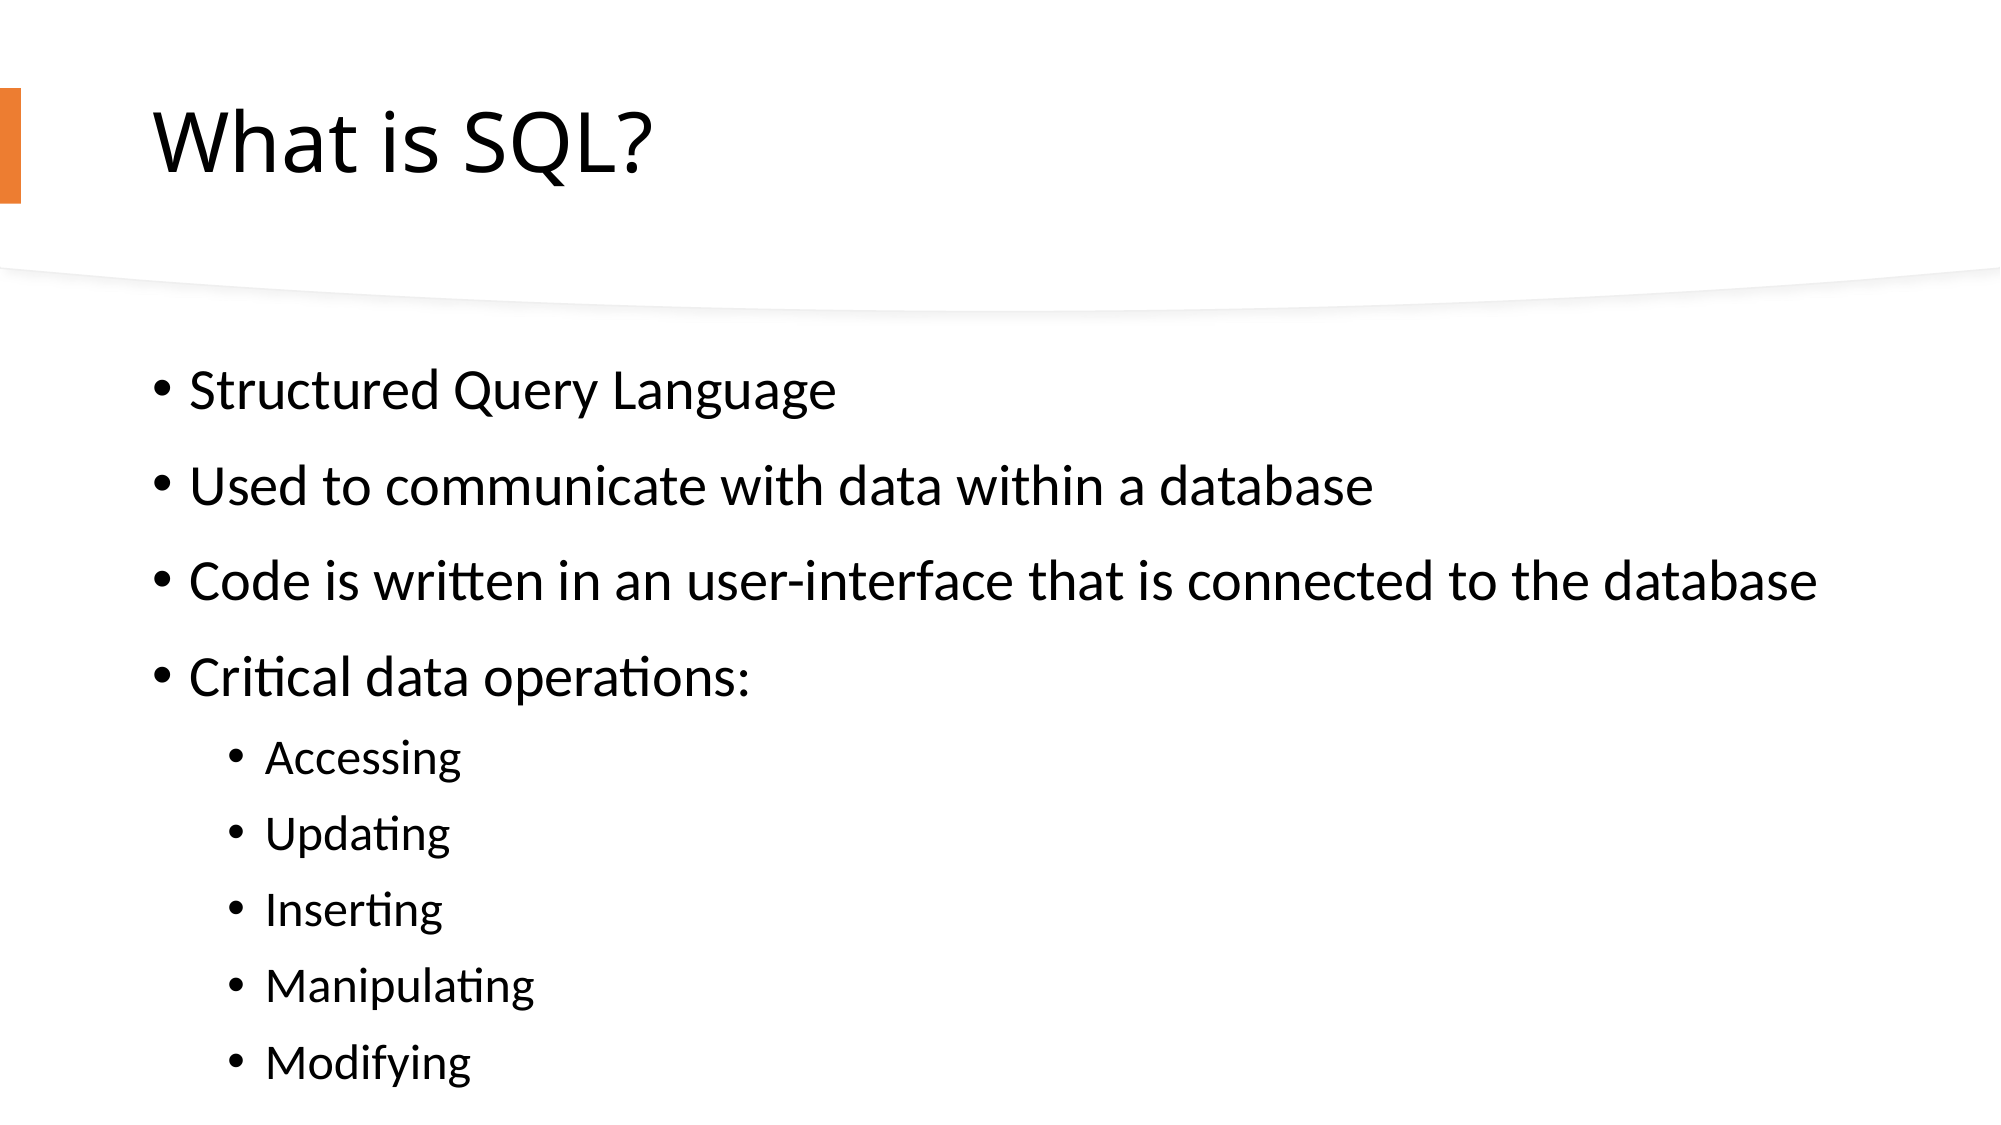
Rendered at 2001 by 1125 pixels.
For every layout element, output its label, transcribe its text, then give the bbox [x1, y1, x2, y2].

text_box [0, 88, 21, 204]
list Structured Query Language Used to communicate with data within a database Code is written in an user-interface that is connected to the database Critical data operations: Accessing Updating Inserting Manipulating Modifying [137, 351, 1863, 1066]
title What is SQL? [137, 41, 1863, 251]
